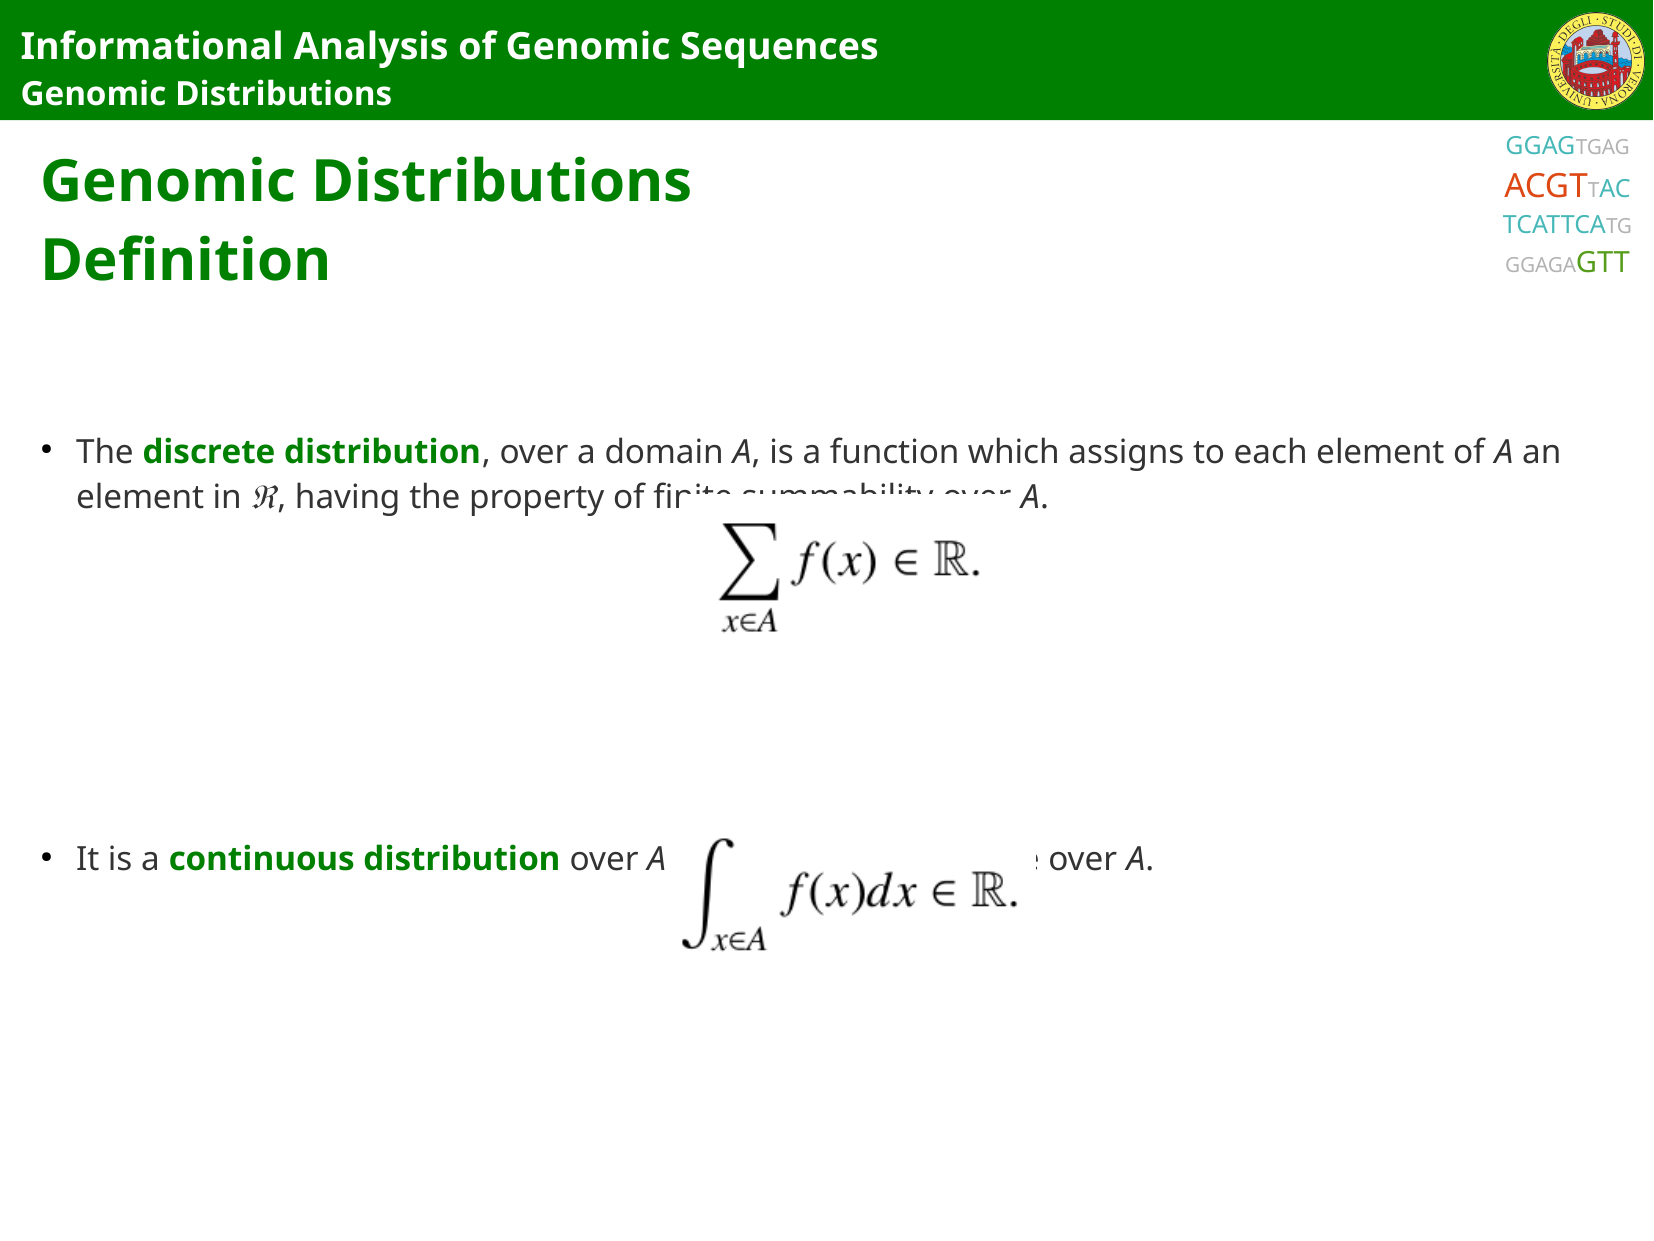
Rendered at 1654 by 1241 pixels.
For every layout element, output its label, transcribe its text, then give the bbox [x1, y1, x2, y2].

picture [1547, 12, 1645, 110]
picture [681, 494, 1006, 661]
text_box [0, 0, 1653, 121]
text_box Genomic Distributions Definition The discrete distribution, over a domain A, is a function which assigns to each element of A an element in Â, having the property of finite summability over A. It is a continuous distribution over A if it is finitely integrable over A. When the sum or the integral over A is equal to 1, then the distribution (discrete or continuous) is a probability distribution. [25, 131, 1621, 1180]
text_box GGAGTGAGACGTTACTCATTCATGGGAGAGTT [1485, 120, 1651, 263]
picture [667, 809, 1036, 974]
text_box Informational Analysis of Genomic Sequences Genomic Distributions [5, 11, 1416, 107]
